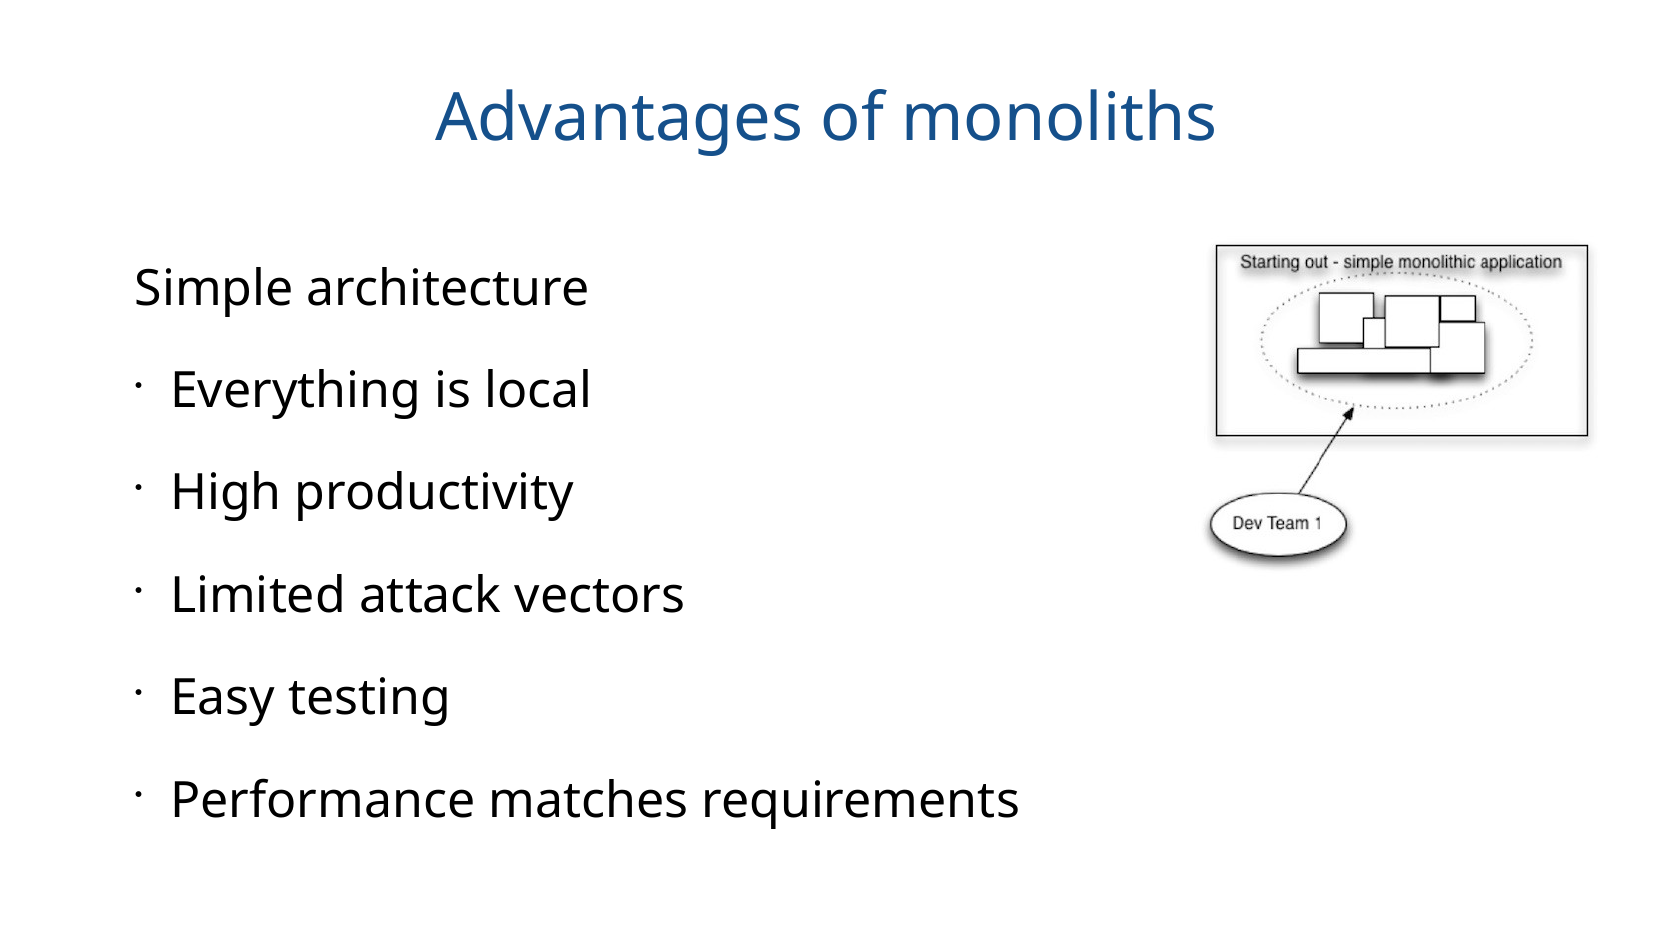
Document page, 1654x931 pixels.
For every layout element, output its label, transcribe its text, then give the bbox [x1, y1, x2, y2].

text_box Simple architecture Everything is local High productivity Limited attack vectors Easy testing Performance matches requirements [120, 210, 1516, 871]
picture [1155, 212, 1649, 588]
title Advantages of monoliths [82, 36, 1571, 193]
